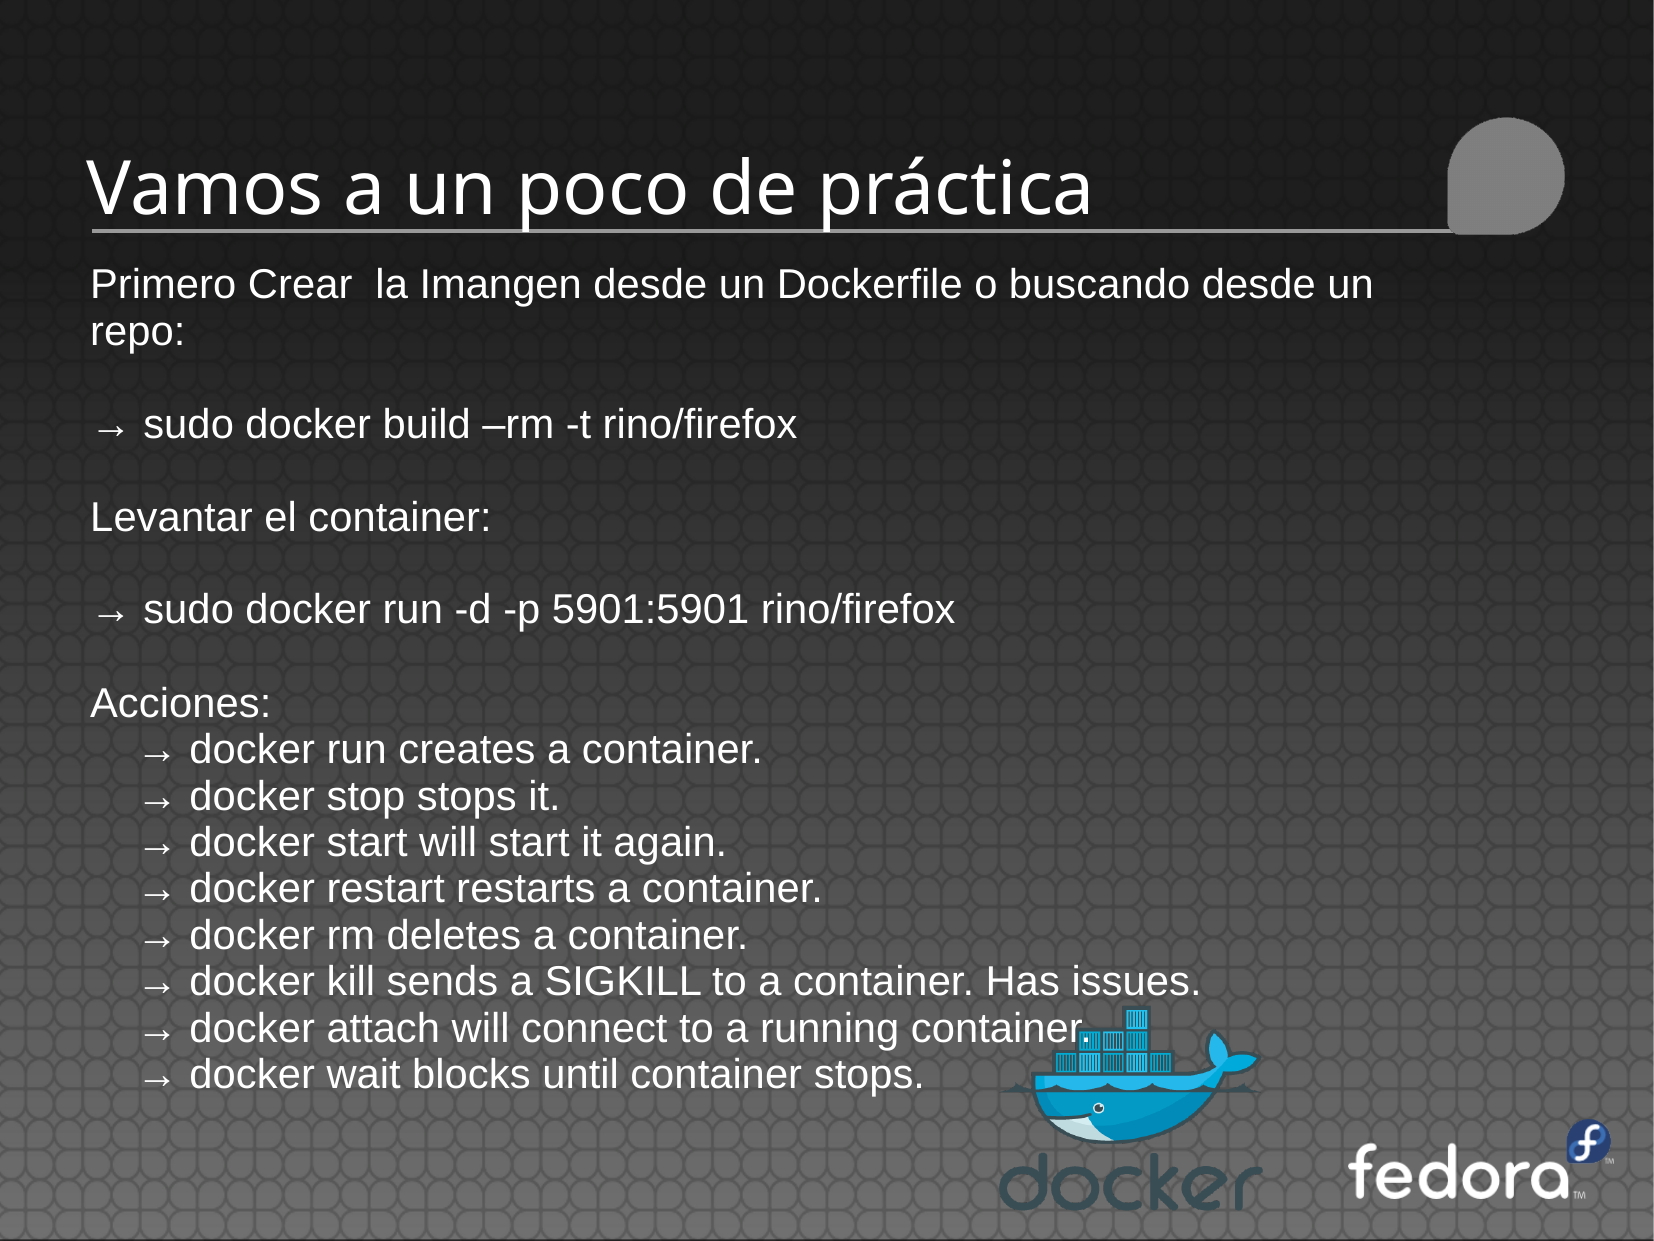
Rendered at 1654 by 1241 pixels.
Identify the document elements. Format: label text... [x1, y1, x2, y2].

picture [0, 0, 1654, 1241]
text_box Primero Crear la Imangen desde un Dockerfile o buscando desde un repo: → sudo docker build –rm -t rino/firefox Levantar el container: → sudo docker run -d -p 5901:5901 rino/firefox Acciones: → docker run creates a container. → docker stop stops it. → docker start will start it again. → docker restart restarts a container. → docker rm deletes a container. → docker kill sends a SIGKILL to a container. Has issues. → docker attach will connect to a running container. → docker wait blocks until container stops. [75, 253, 1426, 1231]
title Vamos a un poco de práctica [86, 117, 1576, 254]
